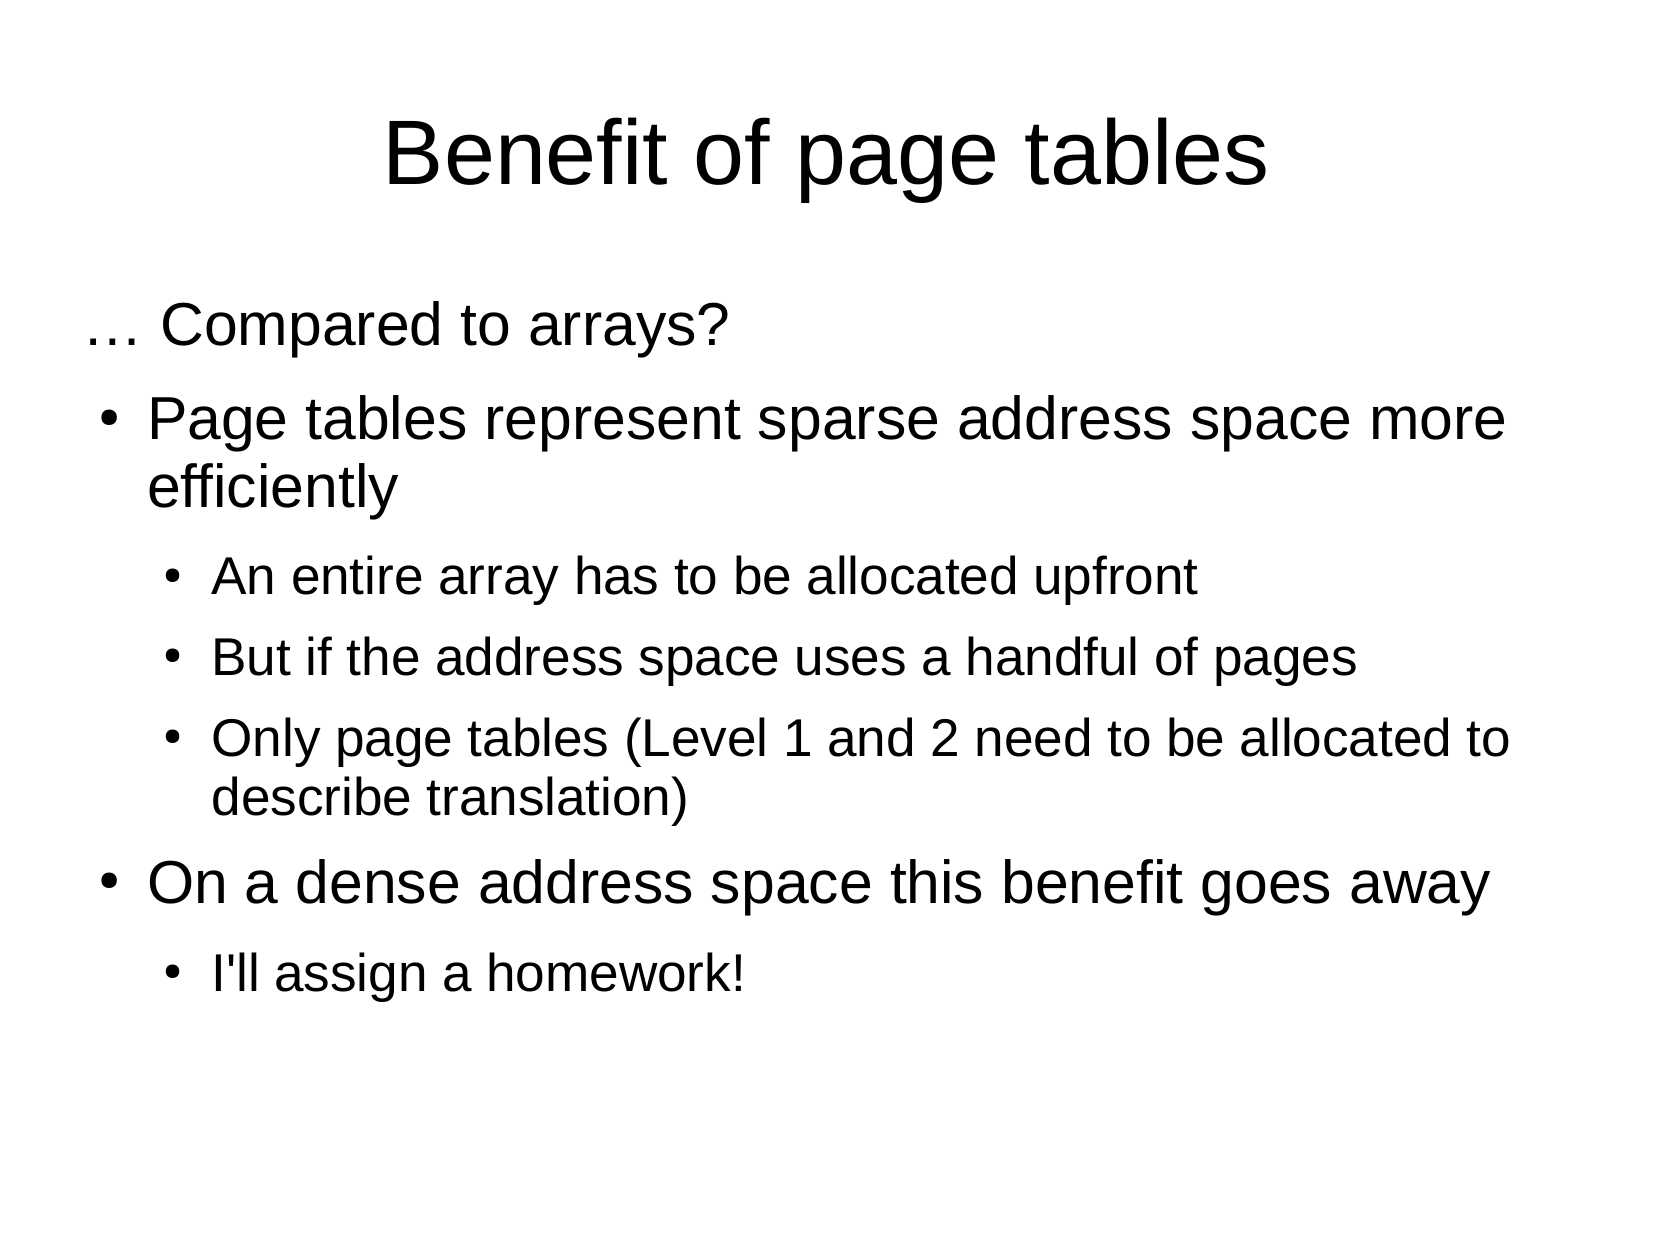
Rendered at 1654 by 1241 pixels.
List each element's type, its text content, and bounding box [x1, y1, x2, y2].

title Benefit of page tables [82, 49, 1571, 257]
list … Compared to arrays? Page tables represent sparse address space more efficiently An entire array has to be allocated upfront But if the address space uses a handful of pages Only page tables (Level 1 and 2 need to be allocated to describe translation) On a dense address space this benefit goes away I'll assign a homework! [82, 290, 1571, 1010]
